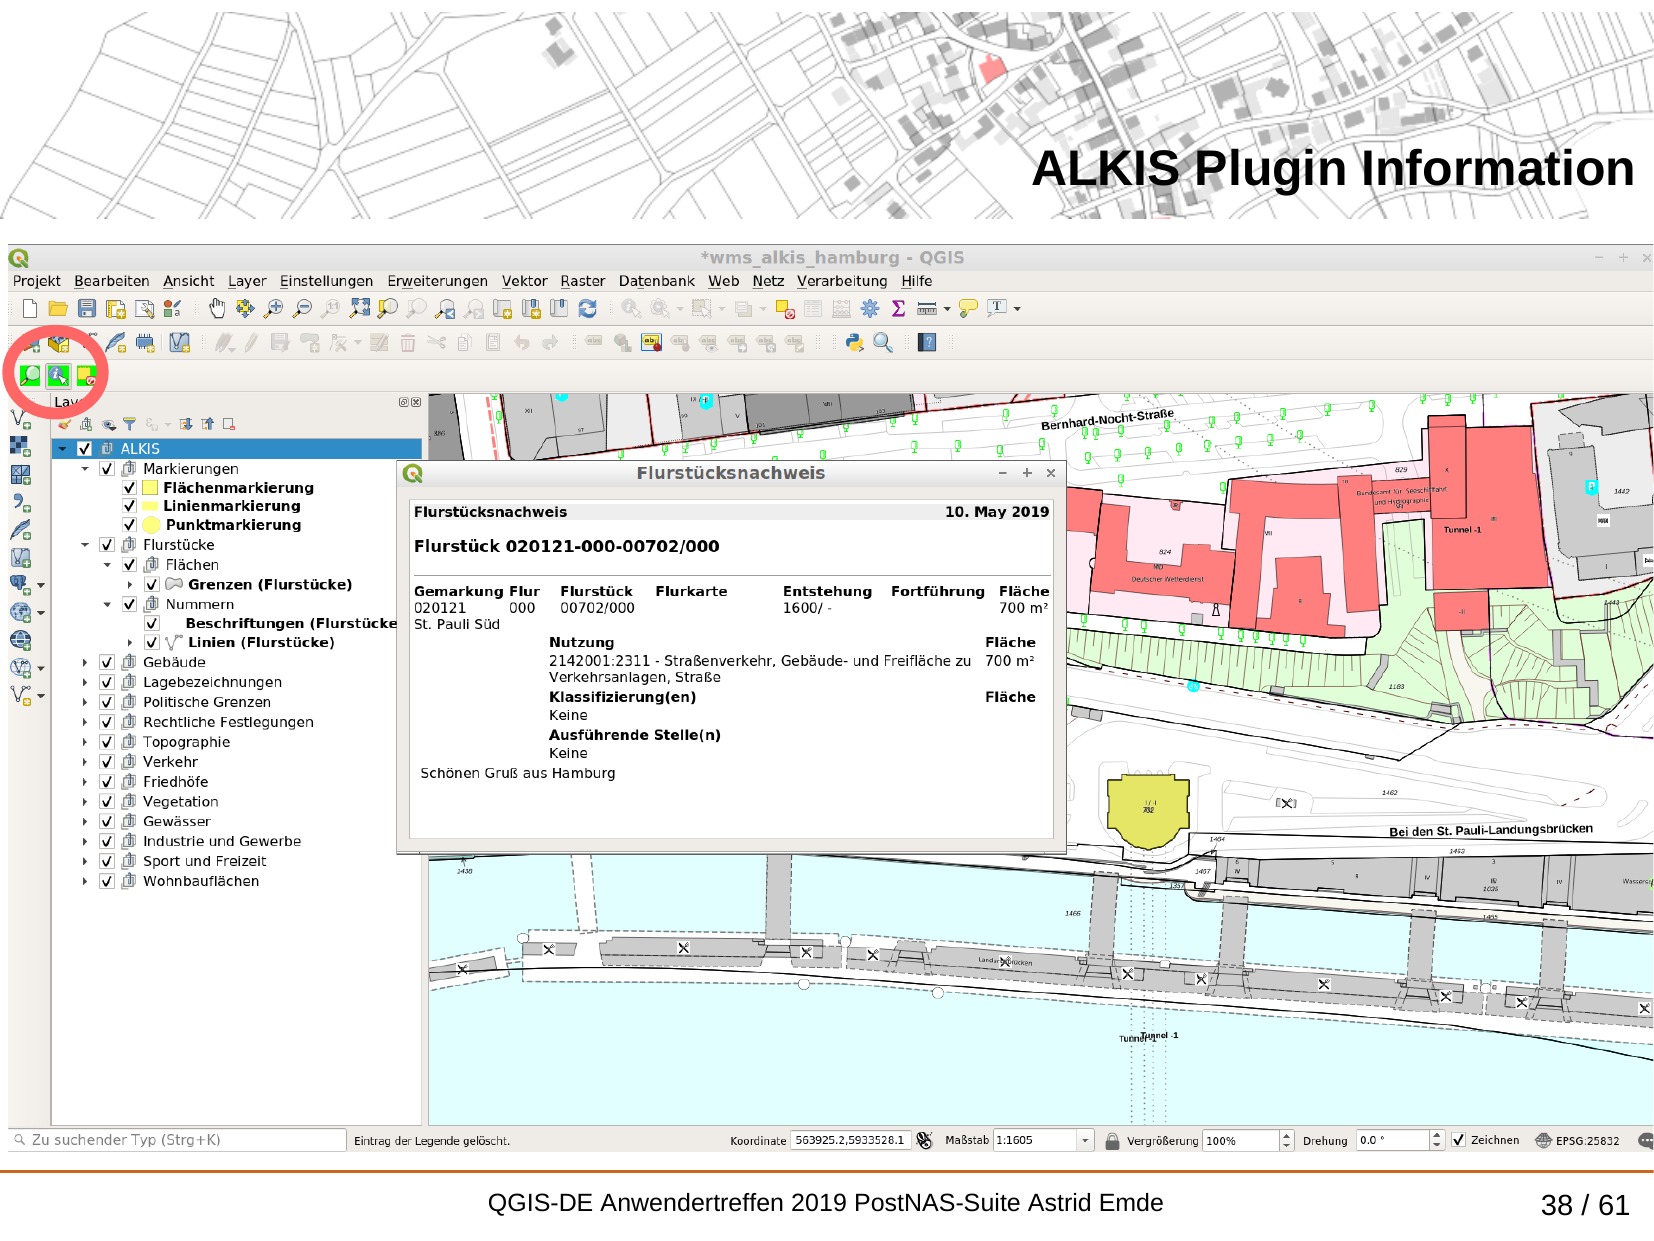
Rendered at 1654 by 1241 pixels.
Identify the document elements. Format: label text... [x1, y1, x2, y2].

picture [15, 337, 96, 407]
title ALKIS Plugin Information [249, 123, 1637, 213]
picture [8, 244, 1654, 1152]
